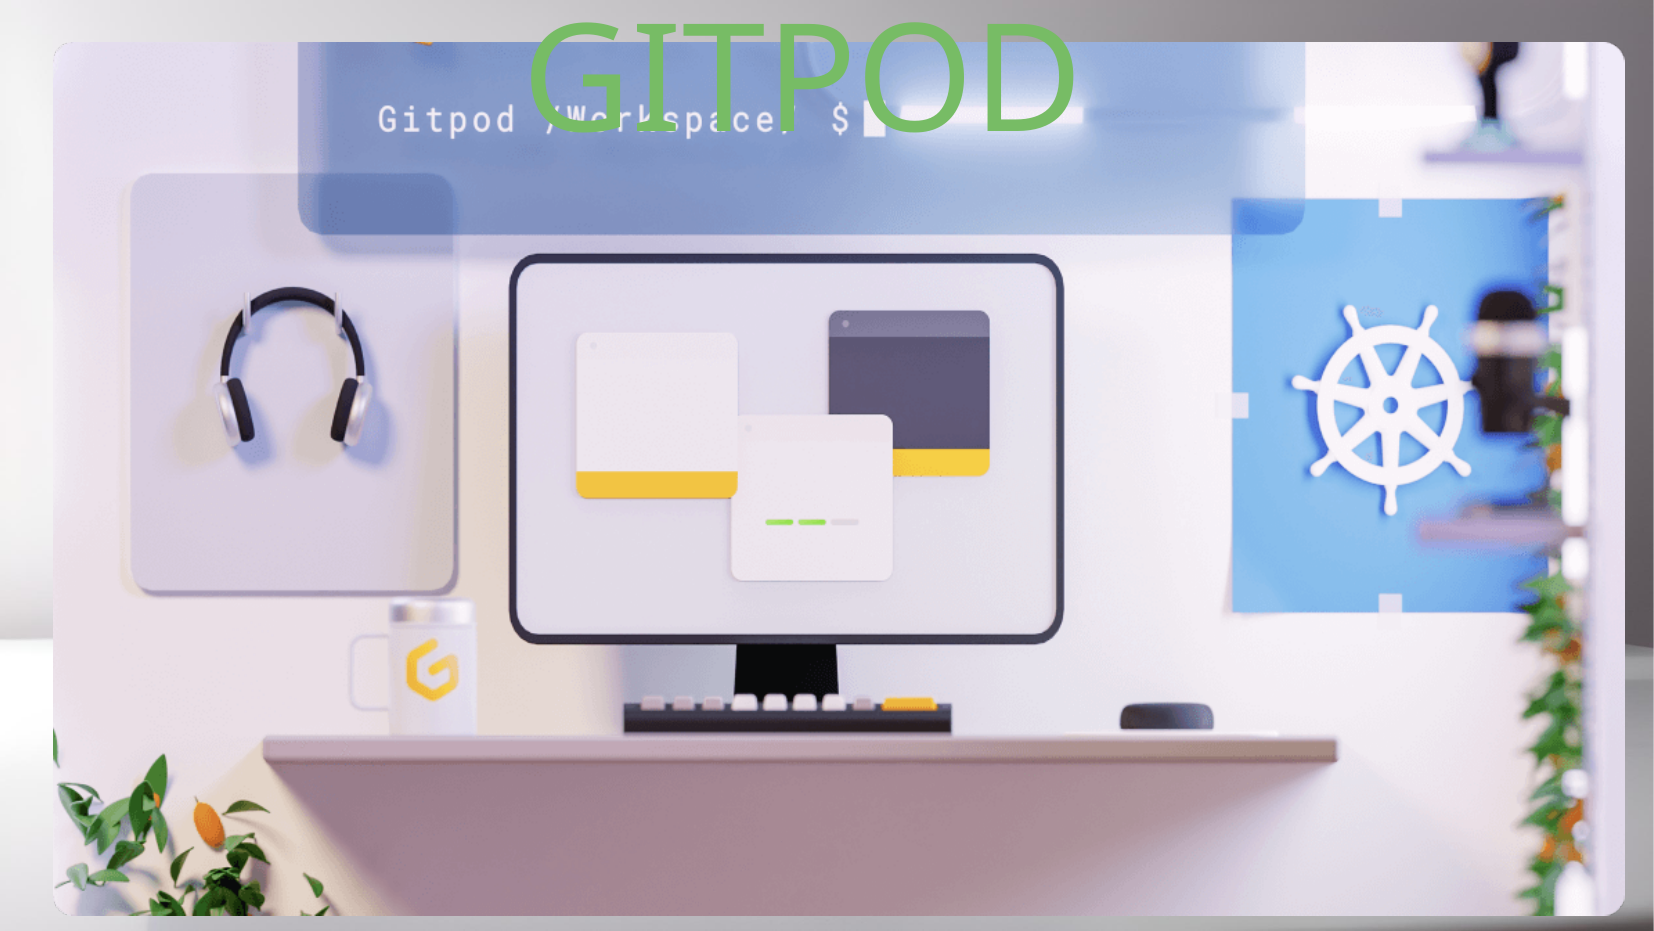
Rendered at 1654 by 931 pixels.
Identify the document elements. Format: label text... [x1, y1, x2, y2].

title GITPOD [59, 0, 1548, 151]
picture [0, 0, 1654, 931]
